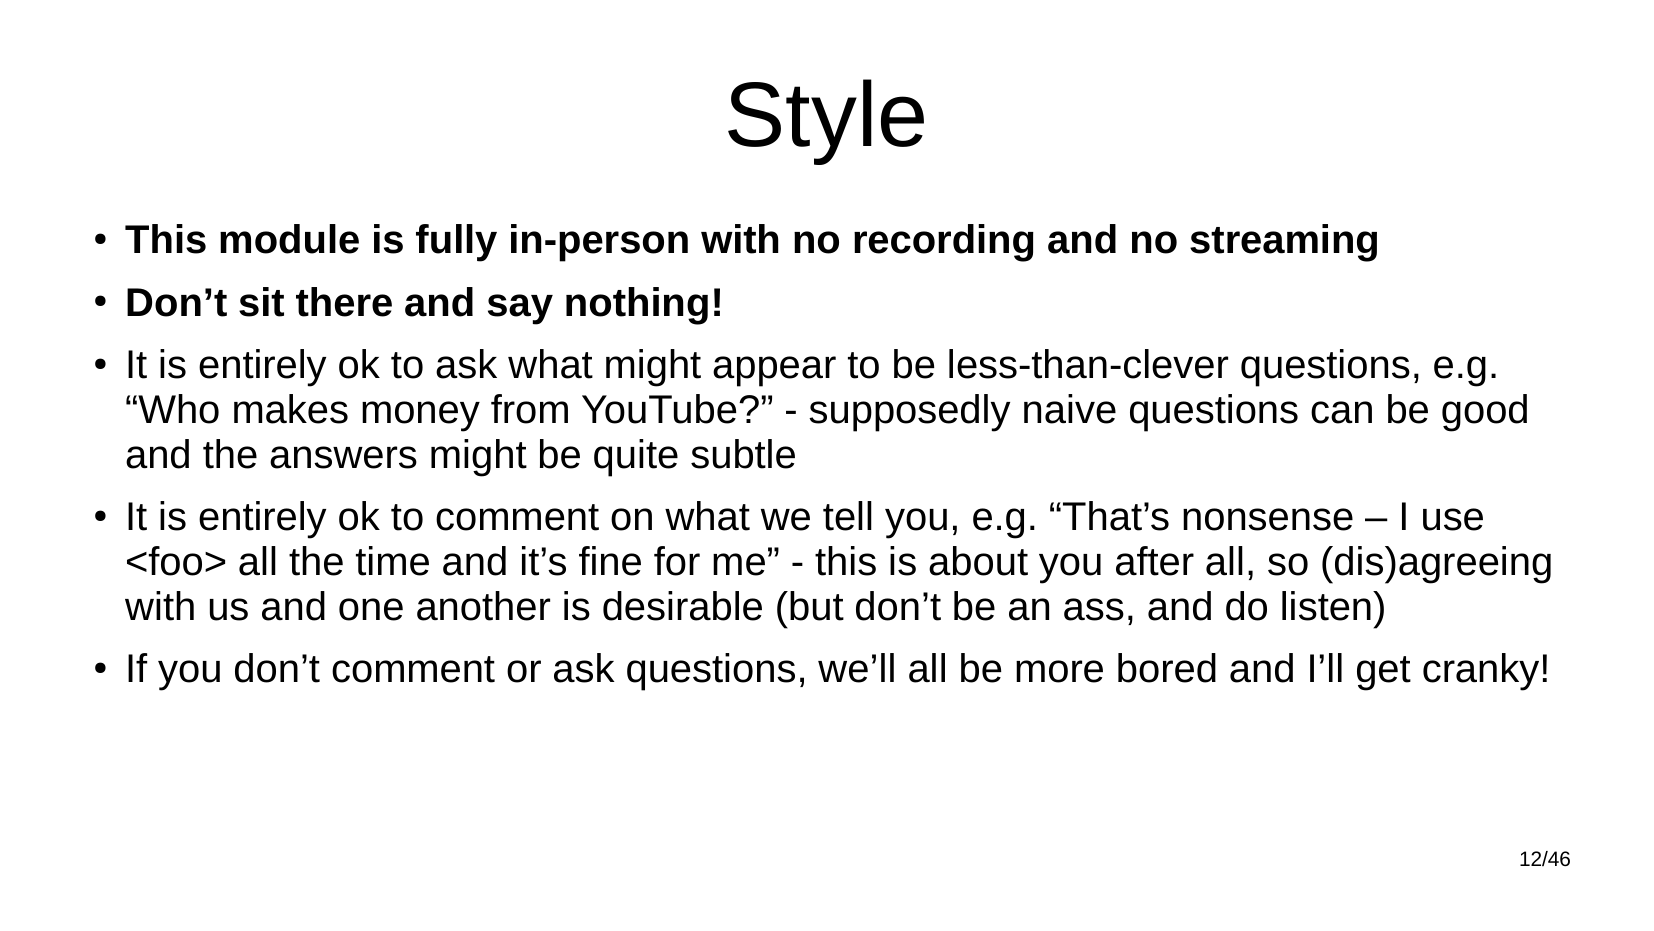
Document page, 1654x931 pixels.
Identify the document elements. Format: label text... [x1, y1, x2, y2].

list This module is fully in-person with no recording and no streaming Don’t sit there and say nothing! It is entirely ok to ask what might appear to be less-than-clever questions, e.g. “Who makes money from YouTube?” - supposedly naive questions can be good and the answers might be quite subtle It is entirely ok to comment on what we tell you, e.g. “That’s nonsense – I use <foo> all the time and it’s fine for me” - this is about you after all, so (dis)agreeing with us and one another is desirable (but don’t be an ass, and do listen) If you don’t comment or ask questions, we’ll all be more bored and I’ll get cranky! [82, 217, 1571, 758]
title Style [82, 37, 1571, 193]
